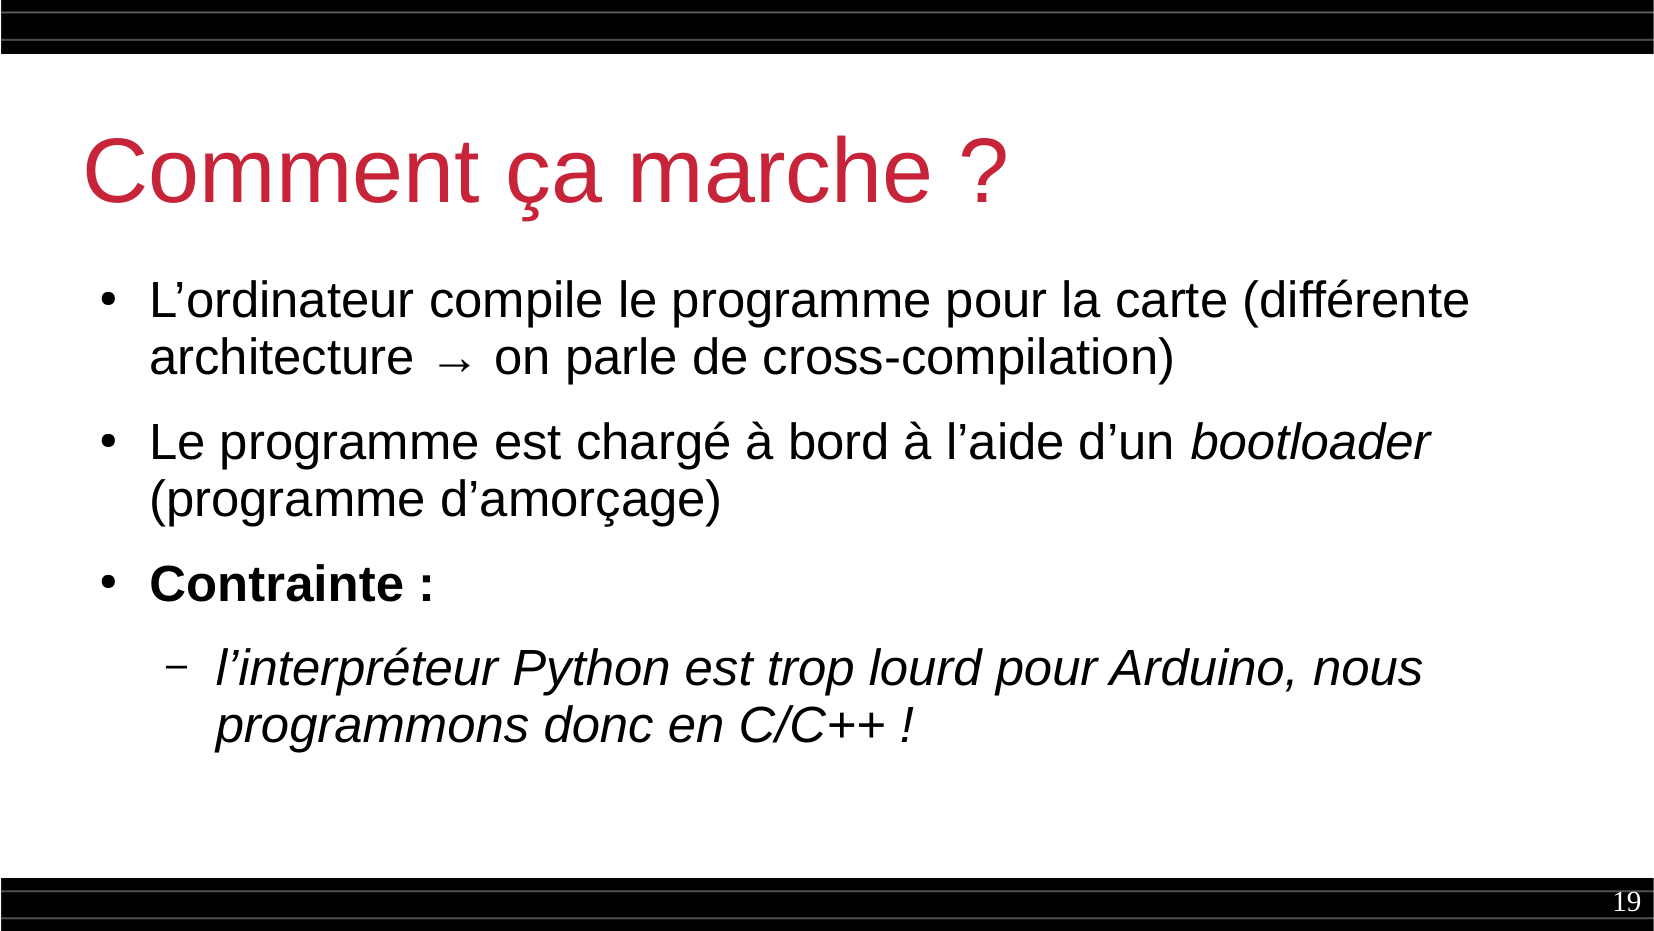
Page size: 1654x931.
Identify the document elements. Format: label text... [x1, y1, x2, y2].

picture [1, 878, 1654, 931]
list L’ordinateur compile le programme pour la carte (différente architecture → on parle de cross-compilation) Le programme est chargé à bord à l’aide d’un bootloader (programme d’amorçage) Contrainte : l’interpréteur Python est trop lourd pour Arduino, nous programmons donc en C/C++ ! [82, 271, 1571, 758]
title Comment ça marche ? [82, 92, 1571, 249]
picture [1, 0, 1654, 54]
